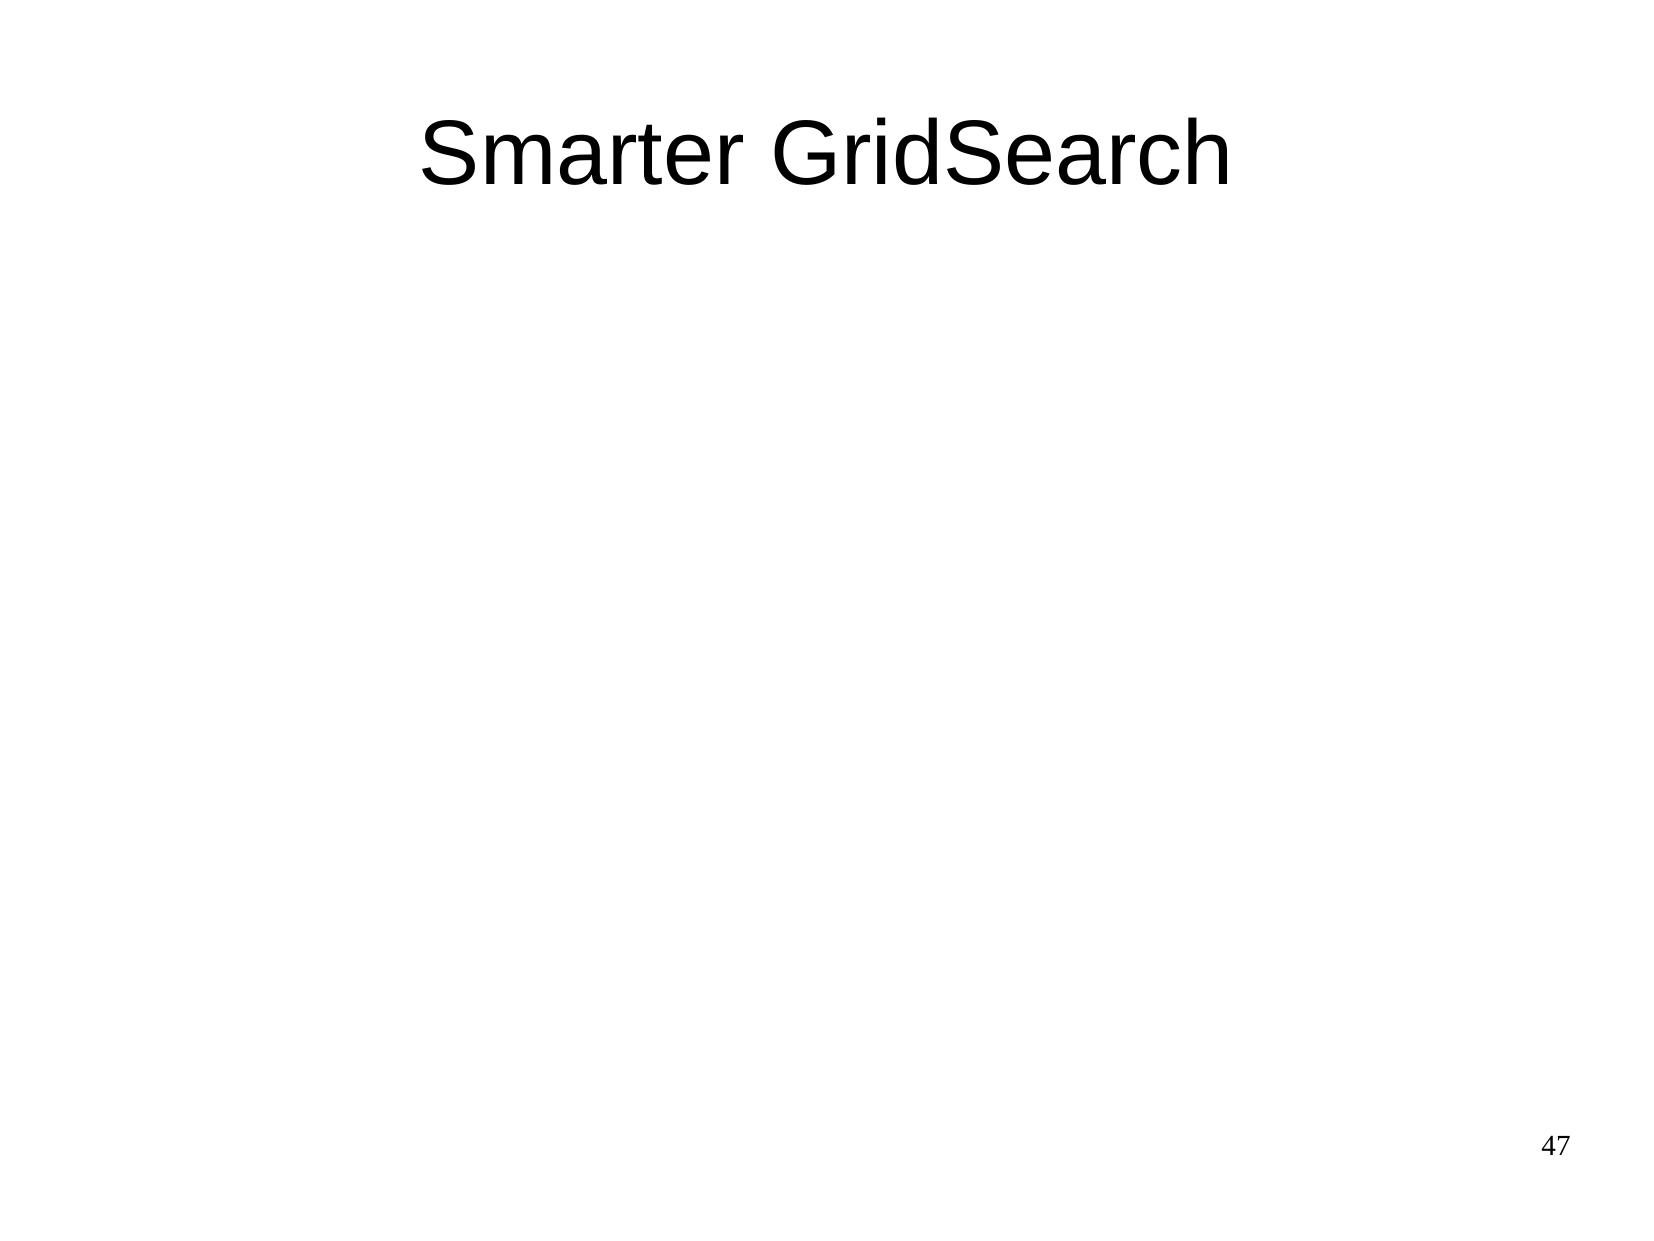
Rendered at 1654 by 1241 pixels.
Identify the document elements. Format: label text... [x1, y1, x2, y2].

title Smarter GridSearch [82, 49, 1571, 257]
